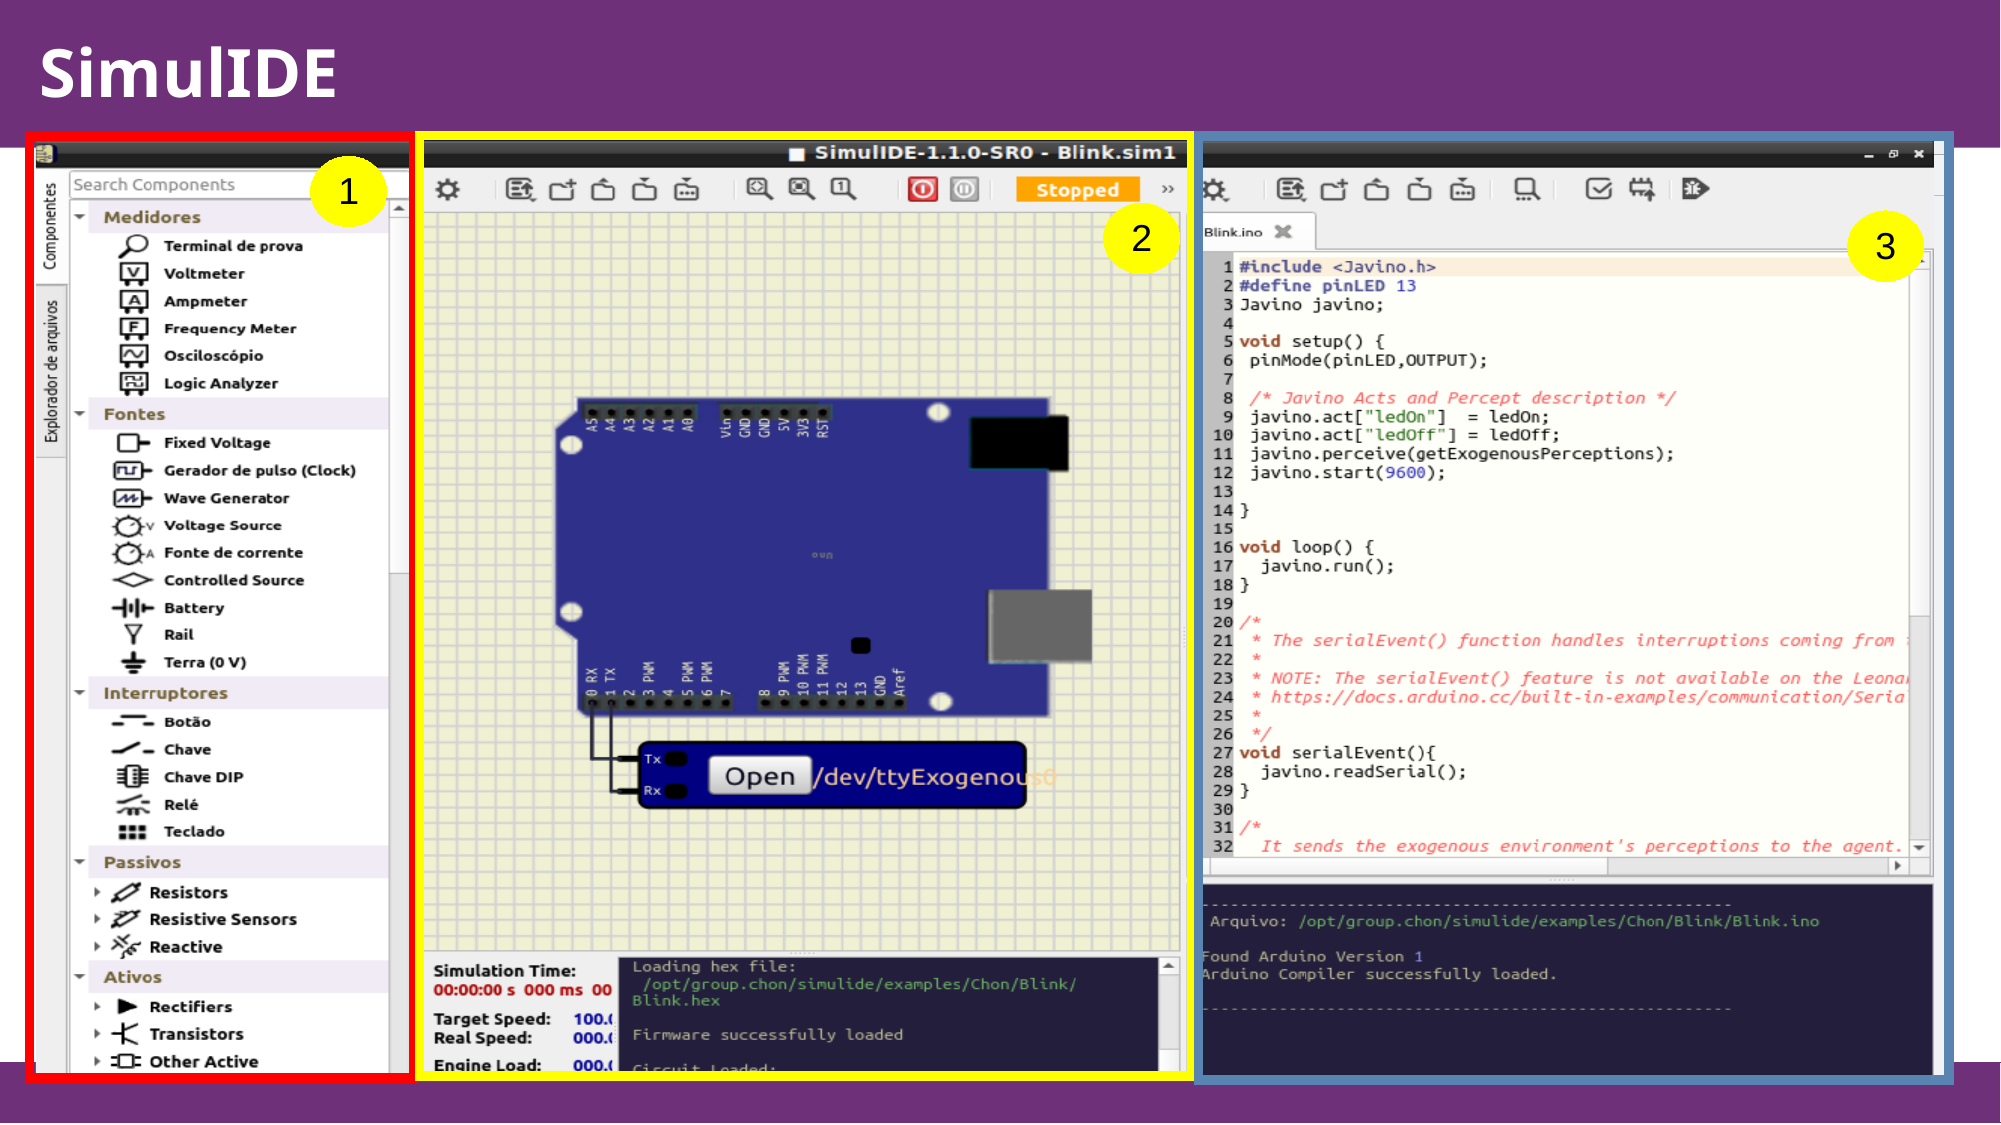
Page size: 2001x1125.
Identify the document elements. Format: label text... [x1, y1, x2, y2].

text_box 3 [1847, 210, 1924, 282]
text_box SimulIDE [25, 23, 1998, 116]
text_box 1 [310, 156, 387, 227]
picture [424, 140, 1187, 1071]
text_box 2 [1103, 203, 1180, 274]
picture [1203, 141, 1944, 1075]
picture [35, 141, 409, 1073]
